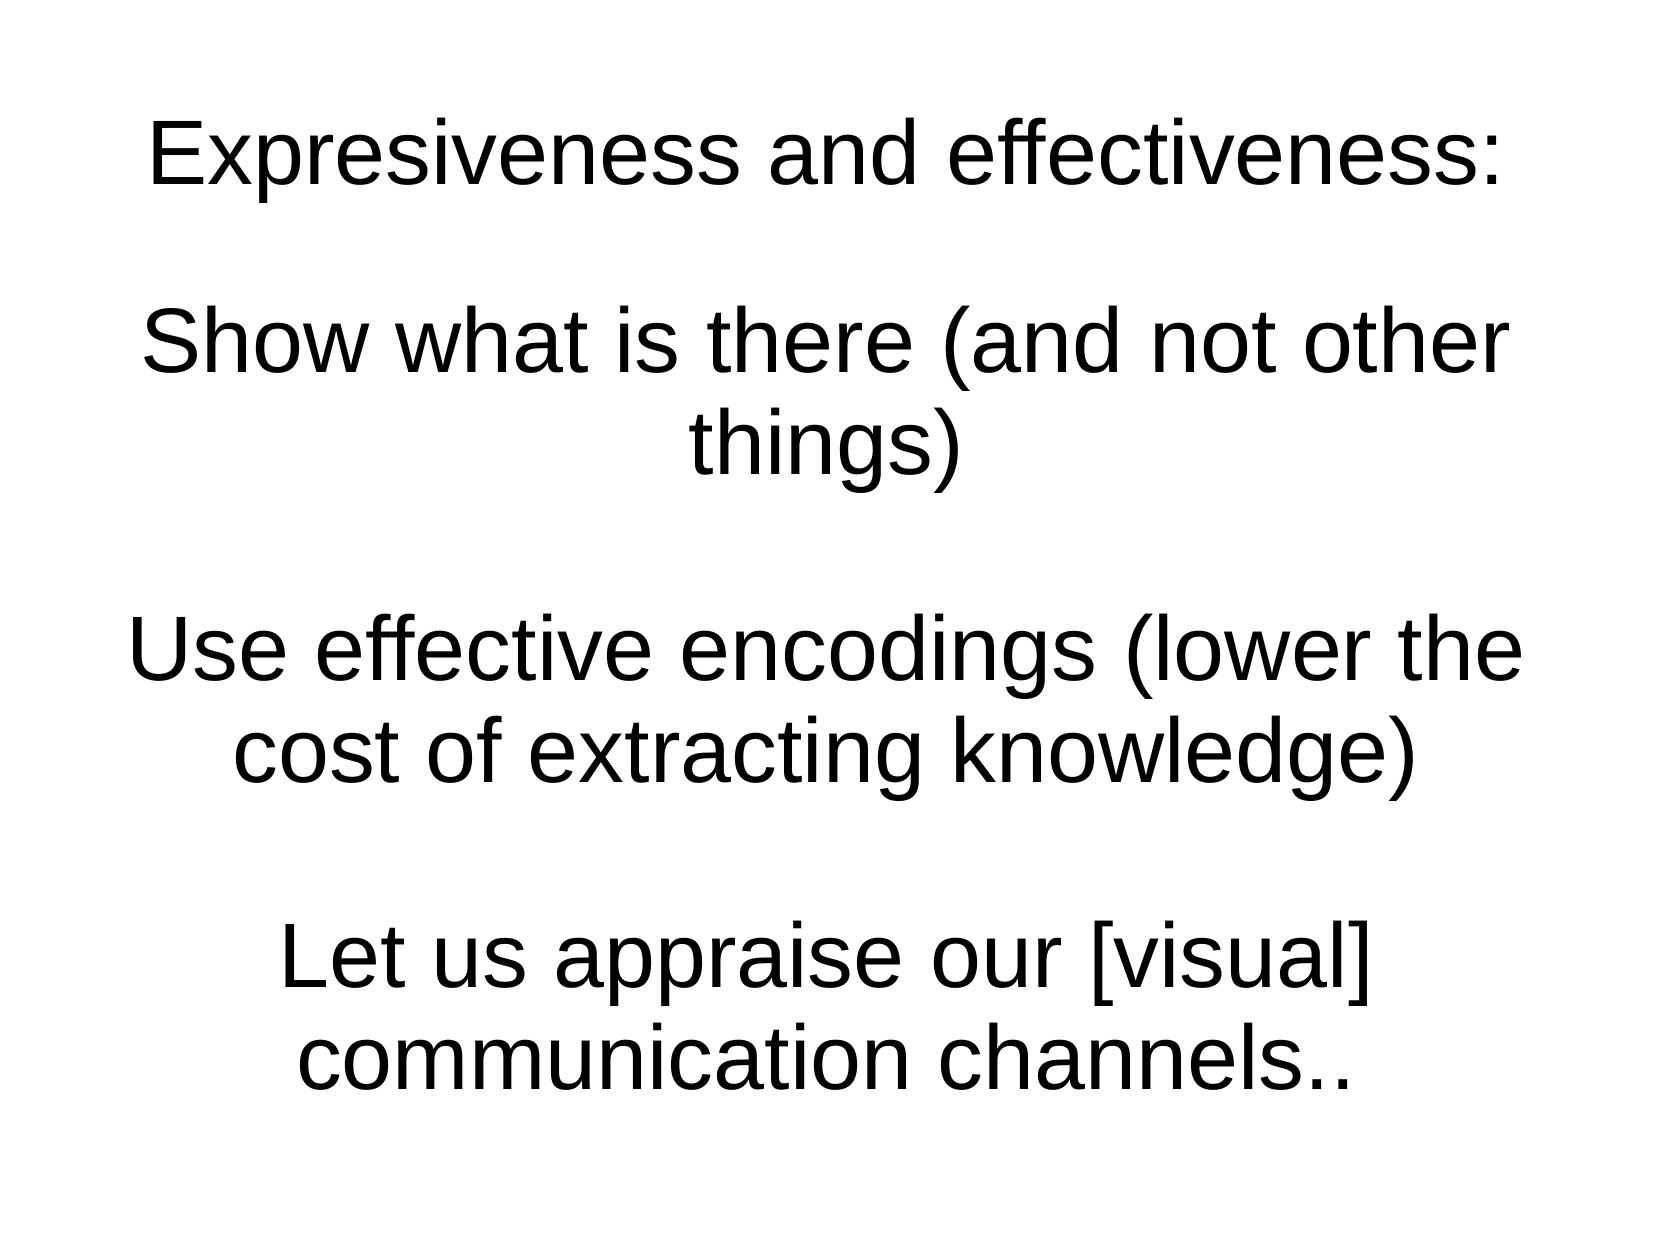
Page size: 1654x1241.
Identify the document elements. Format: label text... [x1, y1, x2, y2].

title Expresiveness and effectiveness: [82, 49, 1571, 257]
subtitle Show what is there (and not other things) Use effective encodings (lower the cost of extracting knowledge) Let us appraise our [visual] communication channels.. [82, 289, 1571, 1110]
